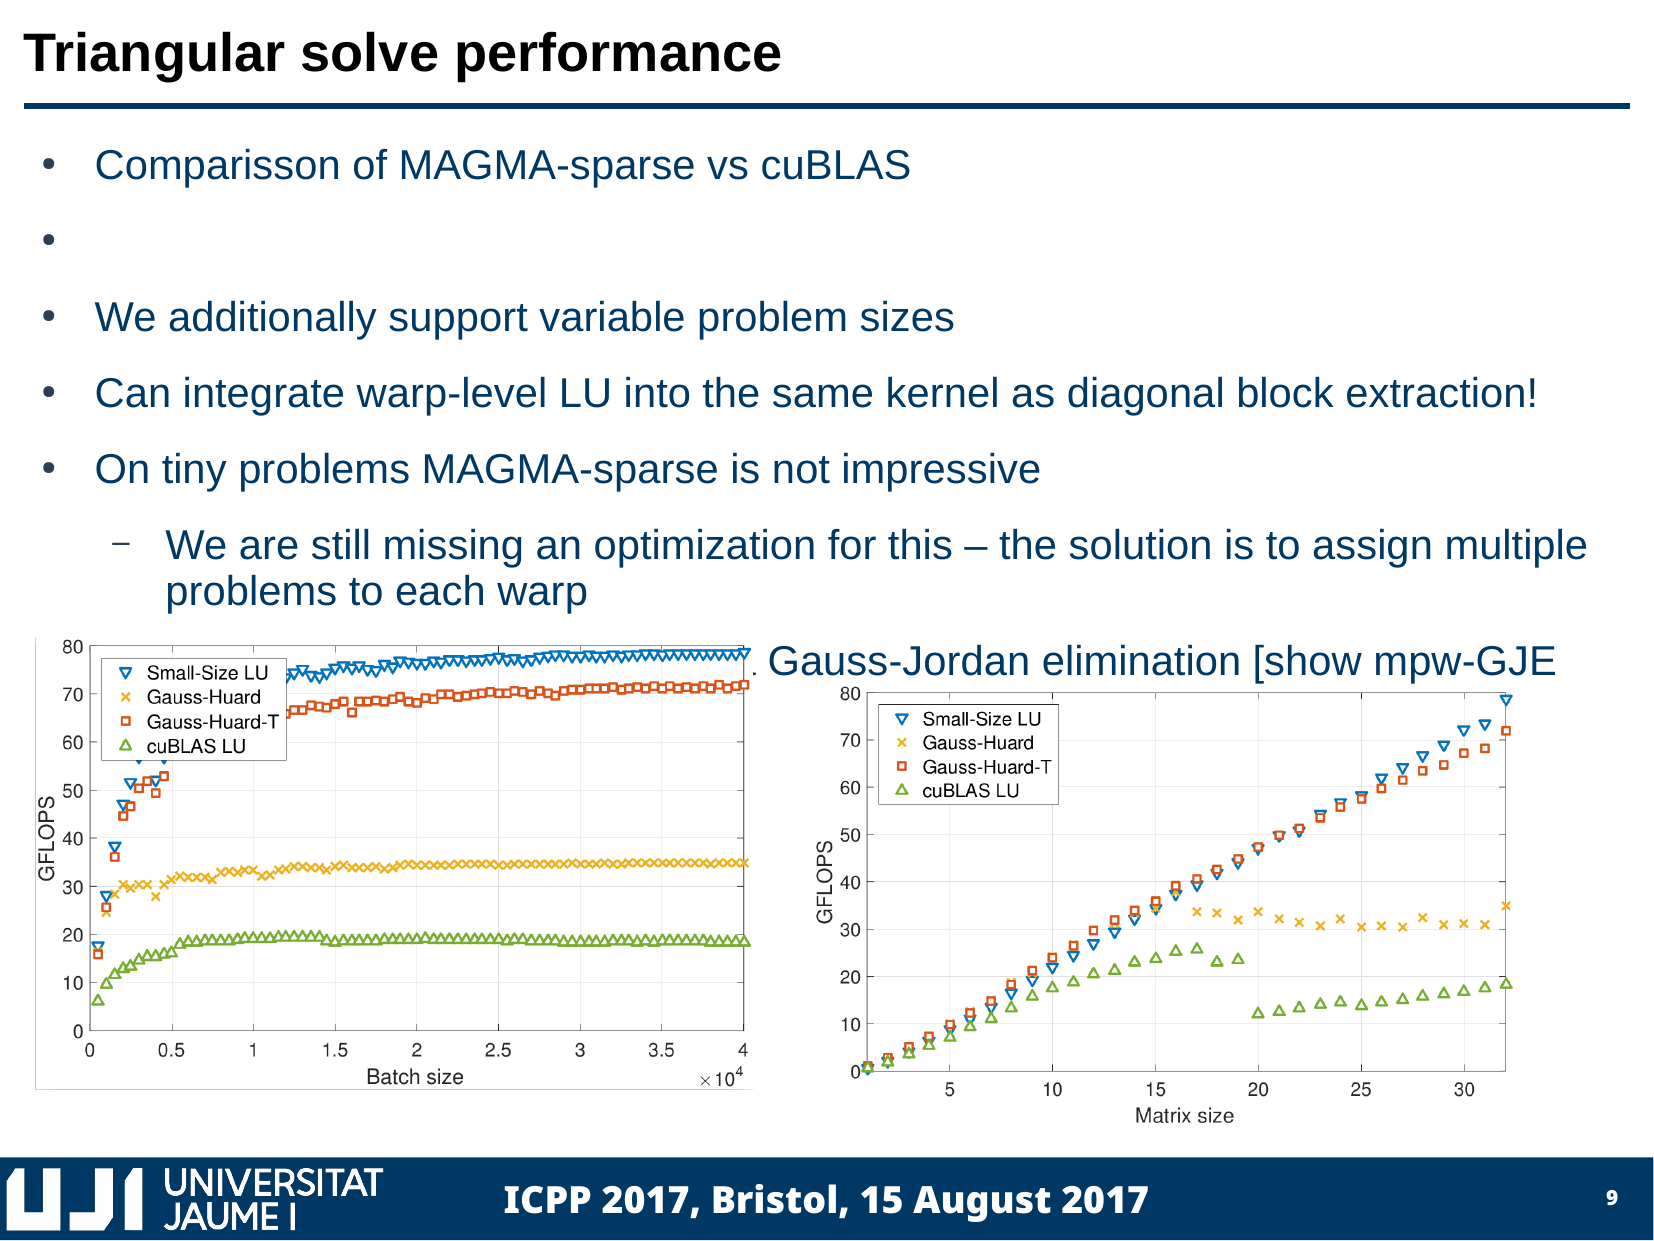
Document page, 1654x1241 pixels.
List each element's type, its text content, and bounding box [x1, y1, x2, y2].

picture [35, 637, 753, 1090]
title Triangular solve performance [23, 0, 1630, 107]
list Comparisson of MAGMA-sparse vs cuBLAS We additionally support variable problem sizes Can integrate warp-level LU into the same kernel as diagonal block extraction! On tiny problems MAGMA-sparse is not impressive We are still missing an optimization for this – the solution is to assign multiple problems to each warp We did it for matrix inversion via Gauss-Jordan elimination [show mpw-GJE performance] Can expect the same for LU [23, 141, 1630, 1134]
picture [814, 684, 1514, 1126]
picture [0, 1158, 390, 1241]
